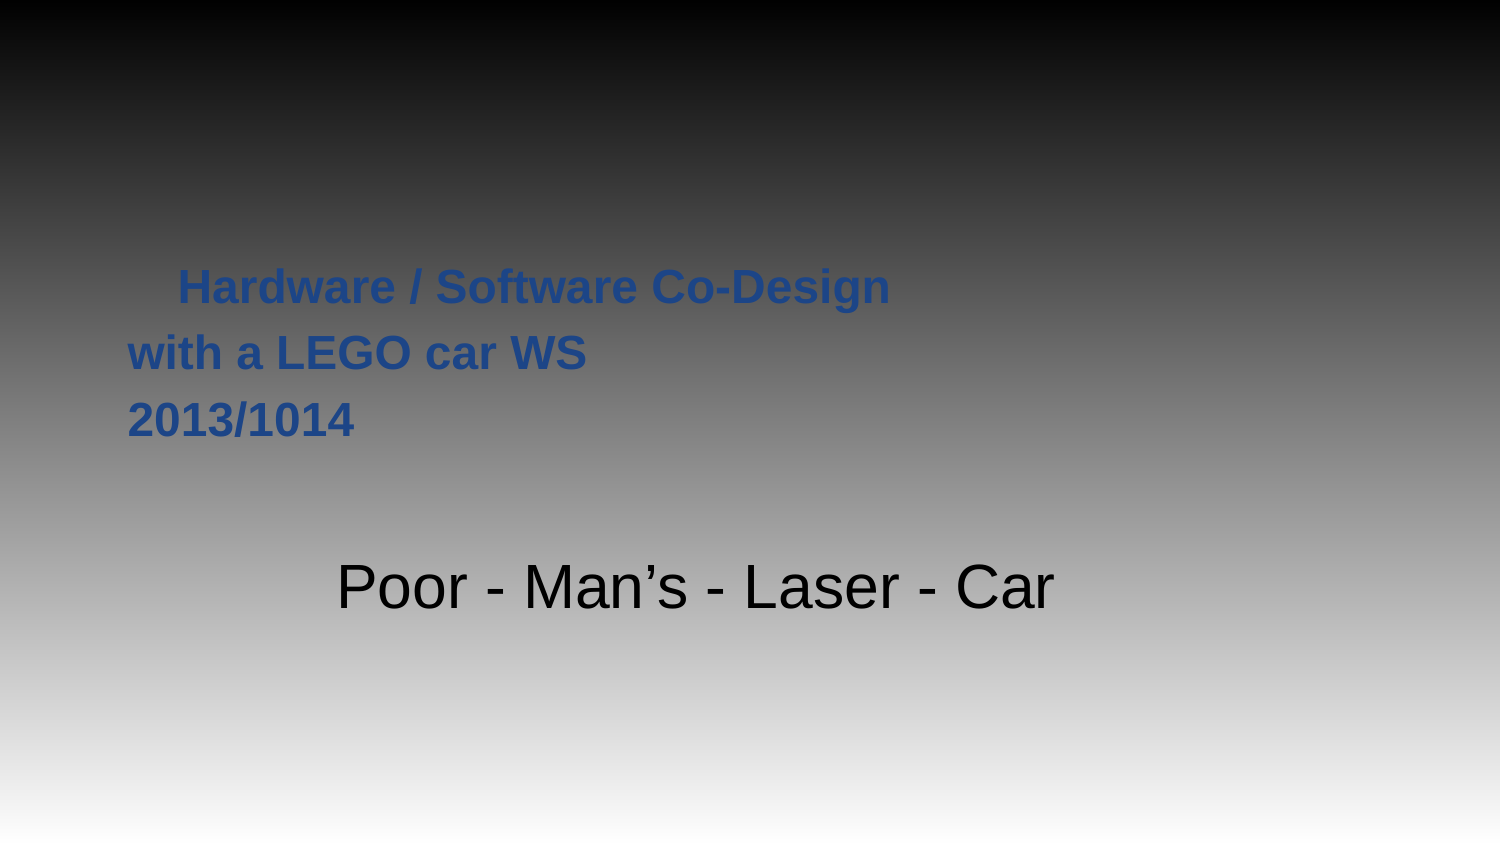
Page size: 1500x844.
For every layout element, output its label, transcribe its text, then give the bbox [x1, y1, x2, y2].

text_box Poor - Man’s - Laser - Car [321, 530, 1248, 797]
title Hardware / Software Co-Design with a LEGO car WS 2013/1014 [112, 84, 1388, 461]
